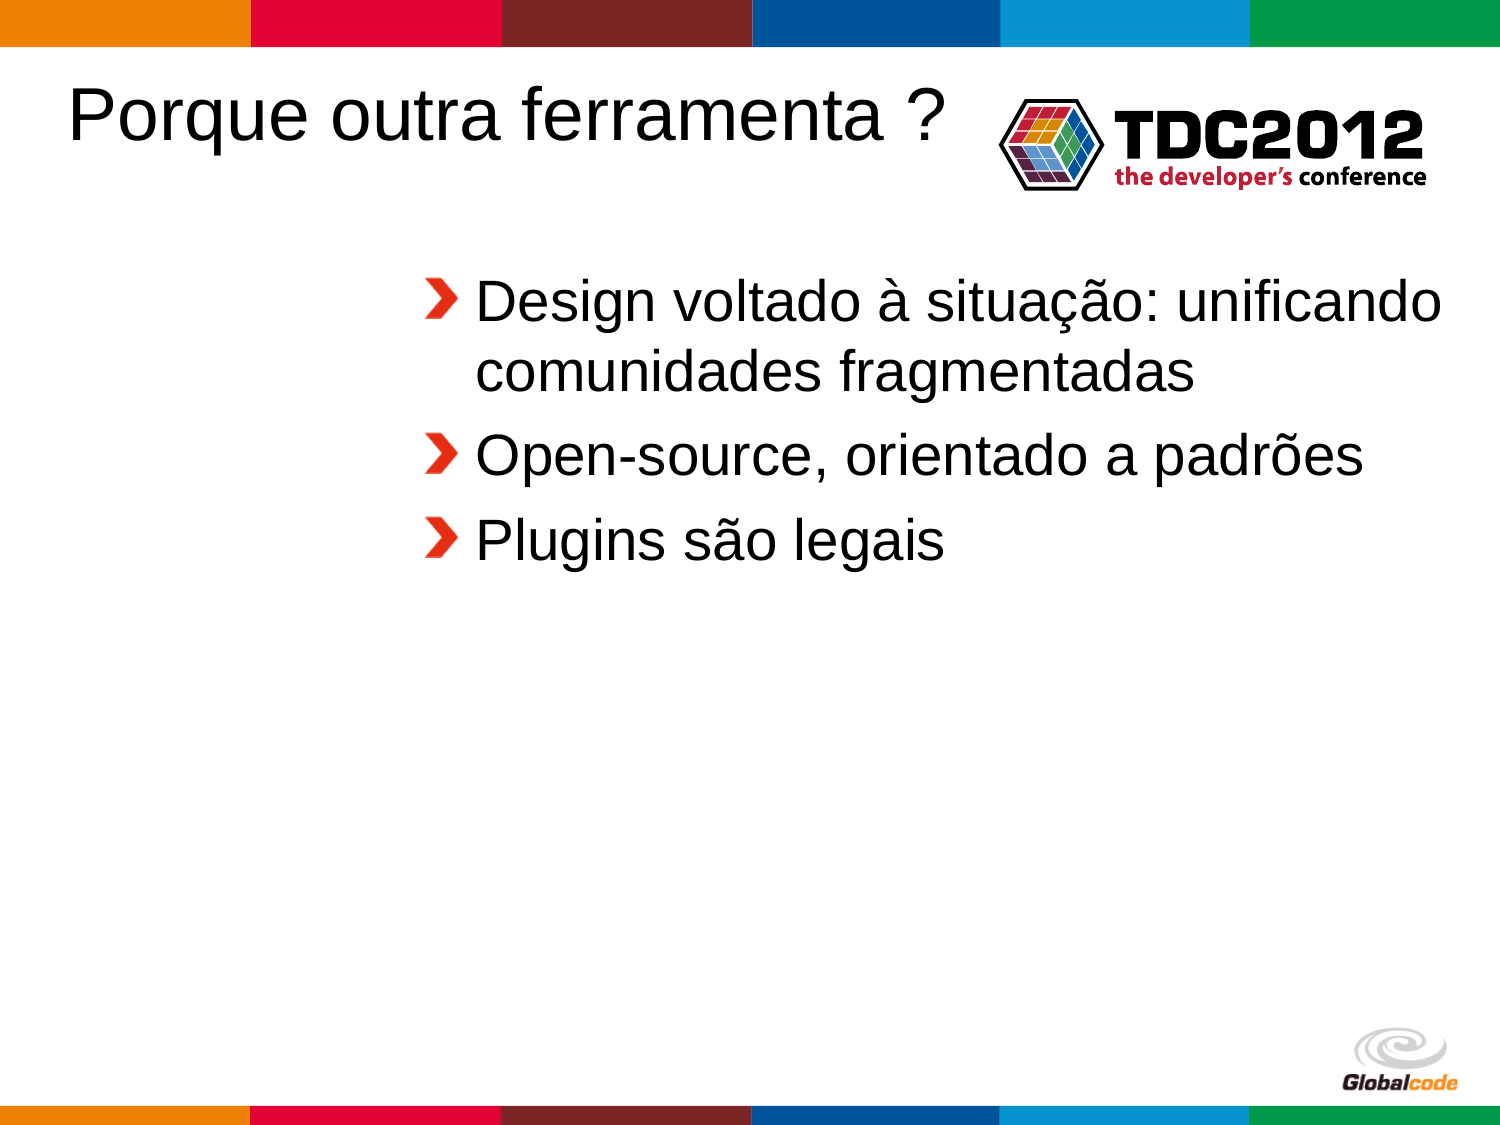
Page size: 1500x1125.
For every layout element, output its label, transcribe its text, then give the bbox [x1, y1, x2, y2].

title Porque outra ferramenta ? [53, 57, 963, 254]
picture [1340, 999, 1459, 1105]
list Design voltado à situação: unificando comunidades fragmentadas Open-source, orientado a padrões Plugins são legais [41, 255, 1459, 998]
